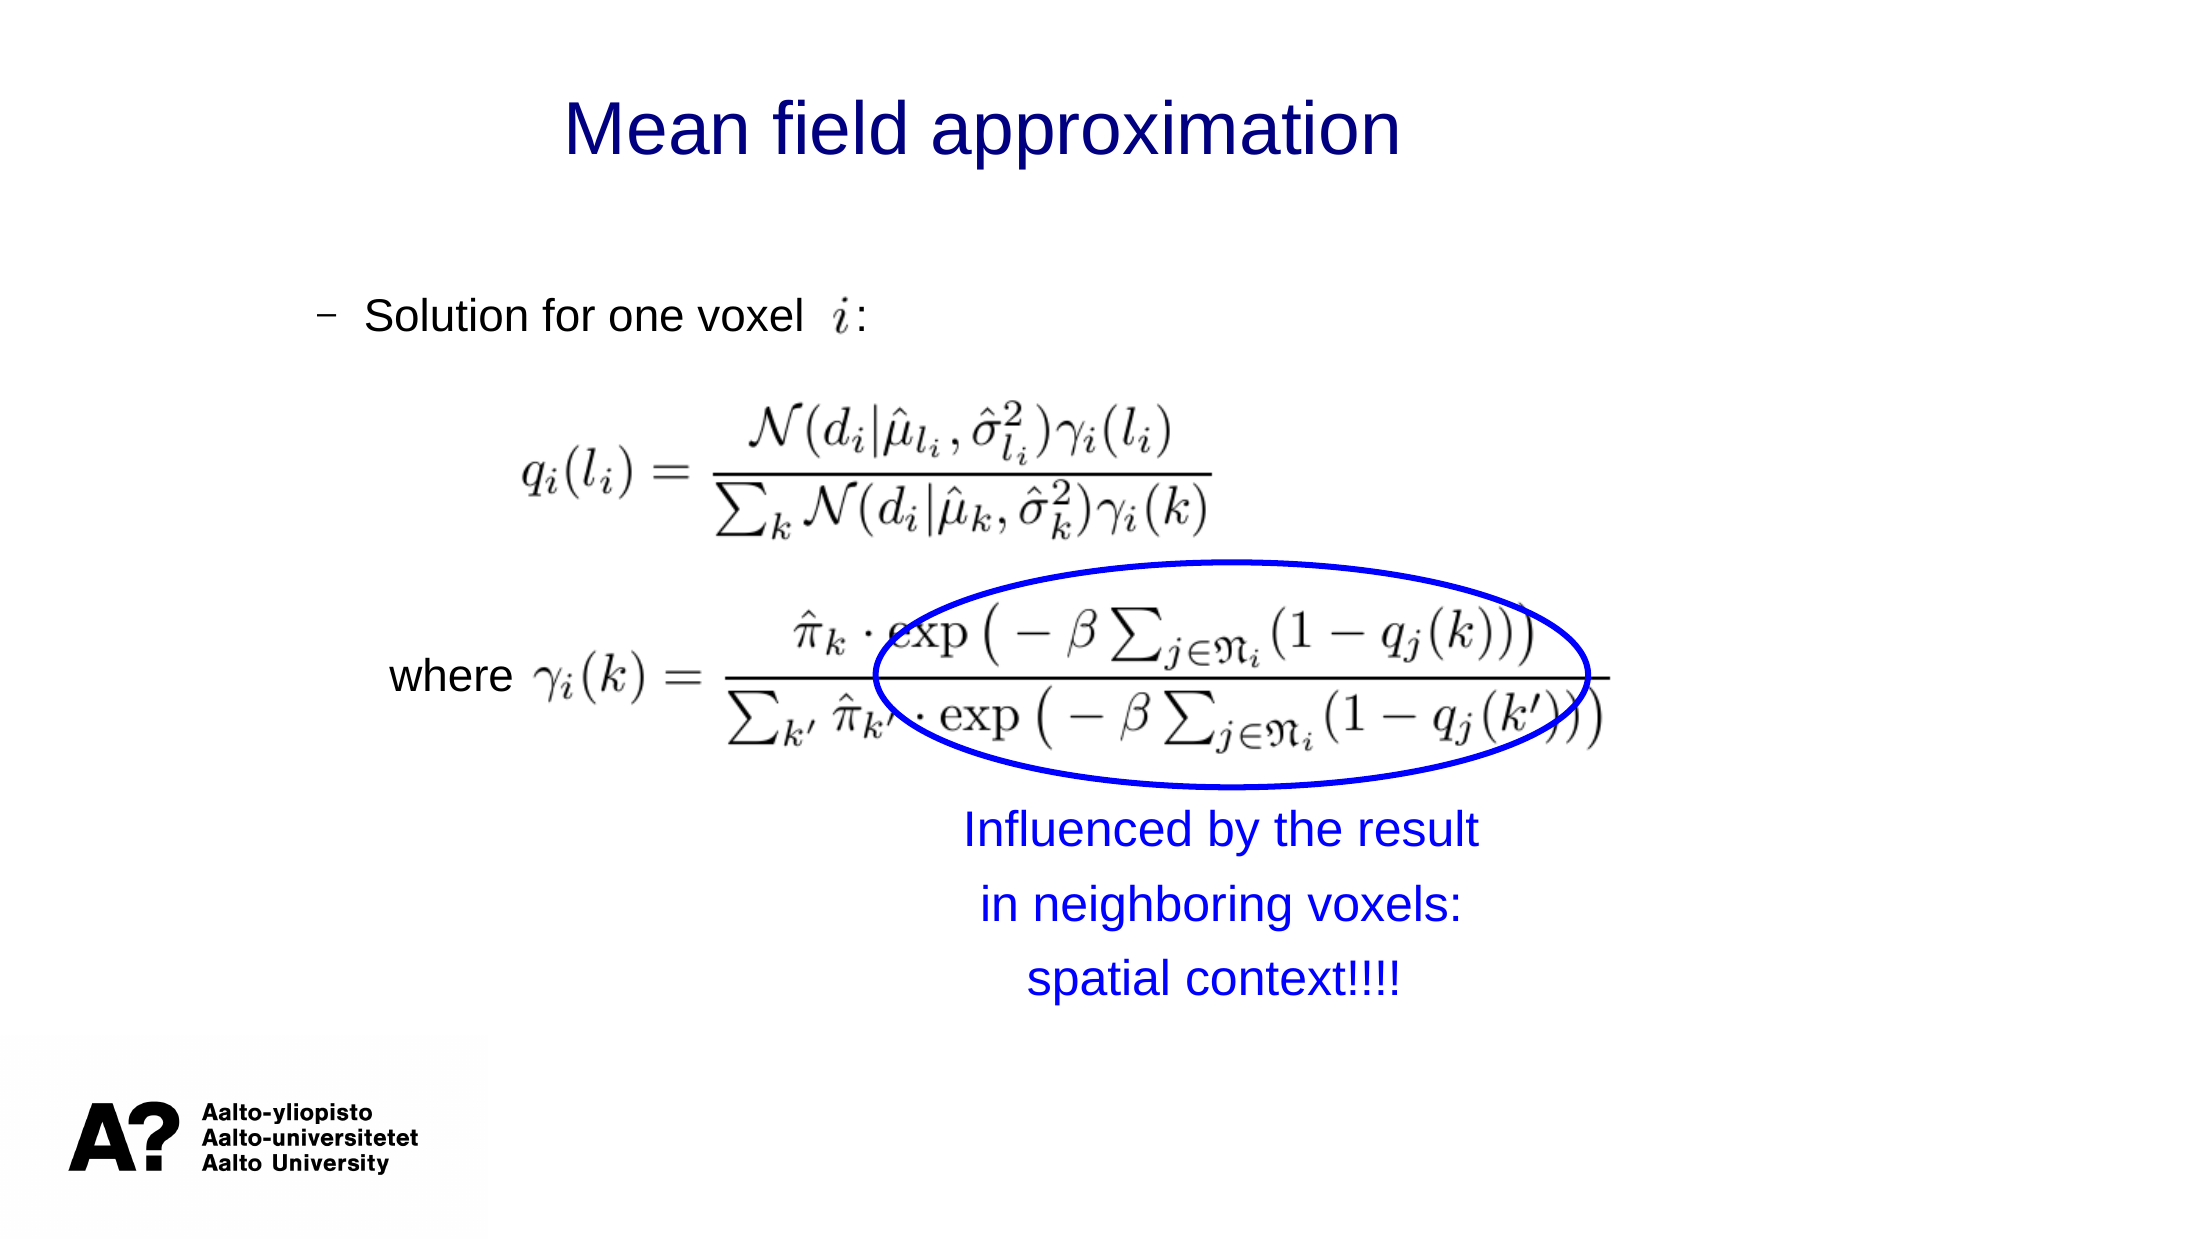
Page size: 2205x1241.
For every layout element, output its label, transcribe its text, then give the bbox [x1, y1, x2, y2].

list Solution for one voxel : [227, 278, 1653, 450]
picture [519, 600, 954, 638]
list where [227, 638, 1159, 811]
picture [902, 600, 1562, 638]
picture [0, 1035, 488, 1239]
picture [513, 388, 1231, 544]
picture [1510, 600, 1615, 638]
list where [879, 638, 1585, 784]
title Mean field approximation [326, 65, 1640, 179]
text_box Influenced by the result in neighboring voxels: spatial context!!!! [948, 789, 1646, 1088]
picture [832, 292, 853, 344]
list where [1305, 638, 1653, 811]
